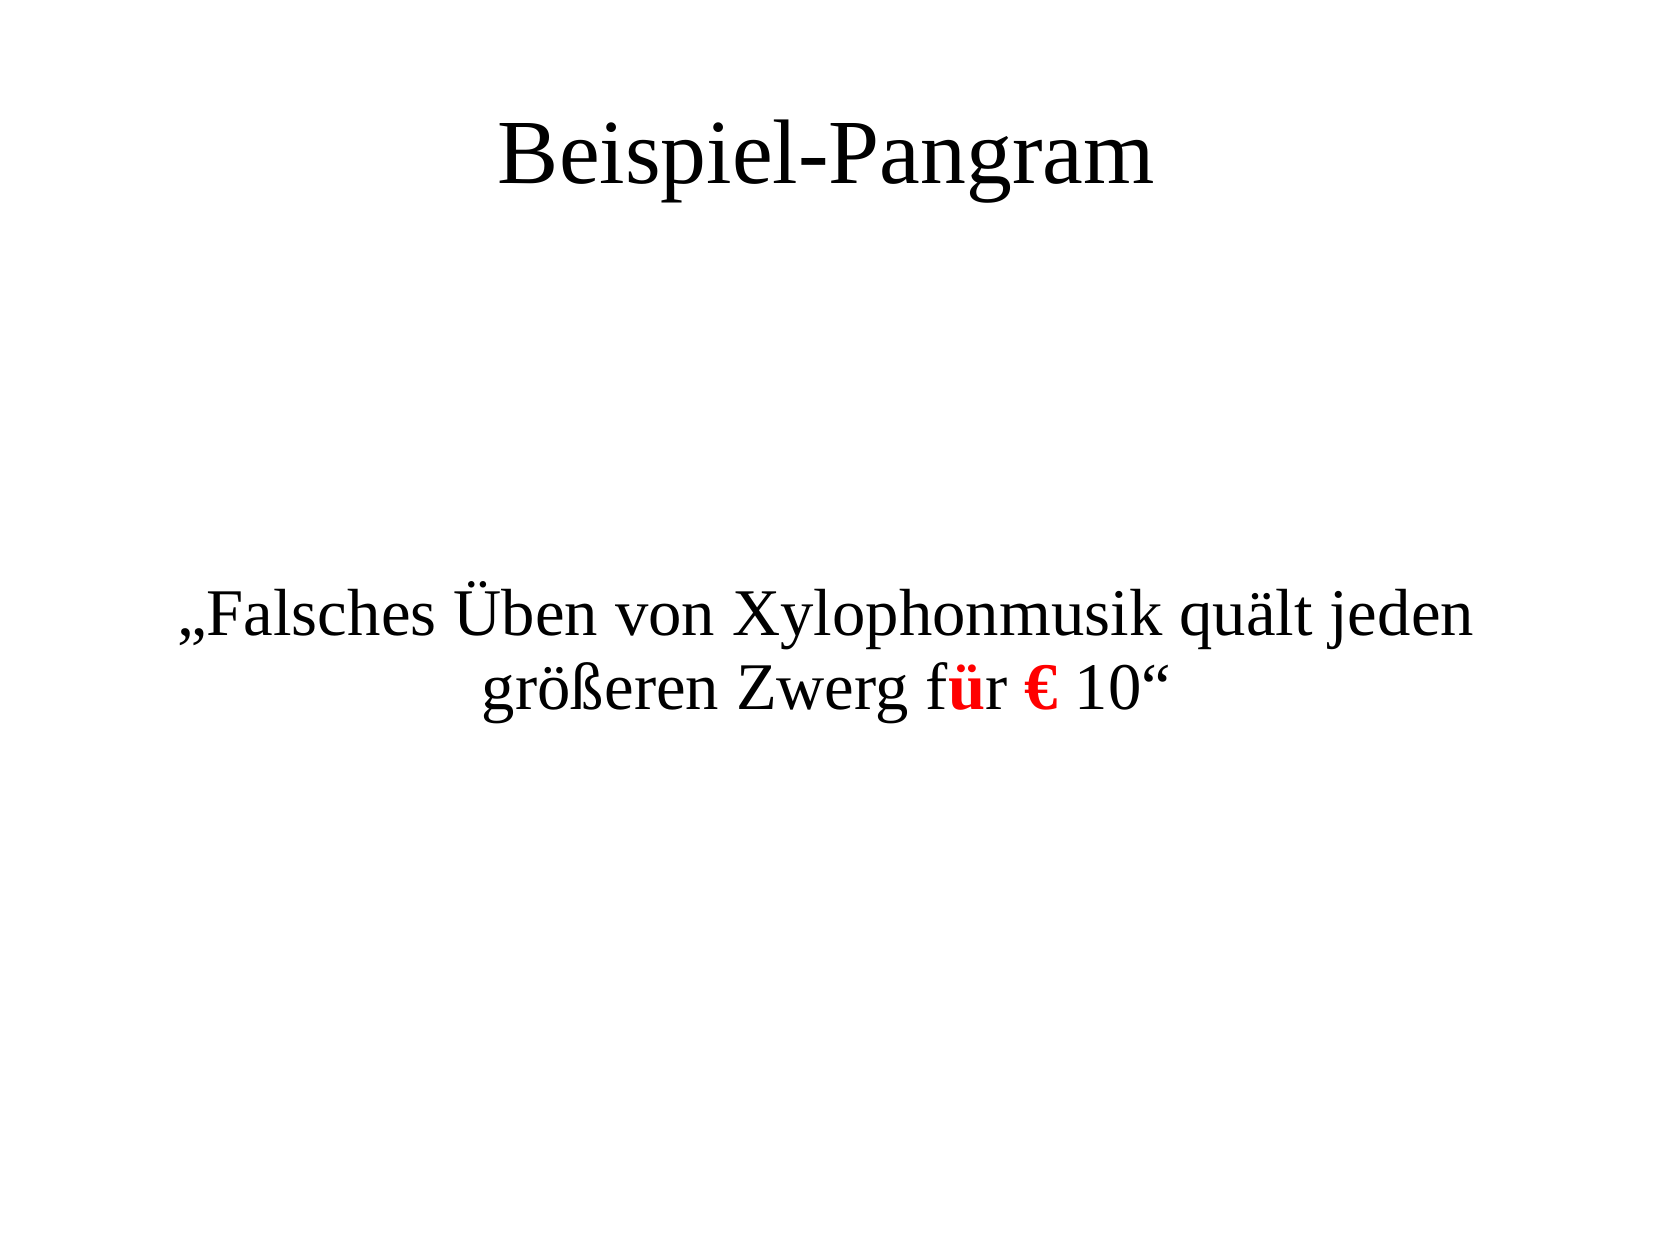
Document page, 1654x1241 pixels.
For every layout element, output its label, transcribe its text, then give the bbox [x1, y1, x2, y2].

subtitle „Falsches Üben von Xylophonmusik quält jeden größeren Zwerg für € 10“ [82, 290, 1571, 1010]
title Beispiel-Pangram [82, 49, 1571, 257]
